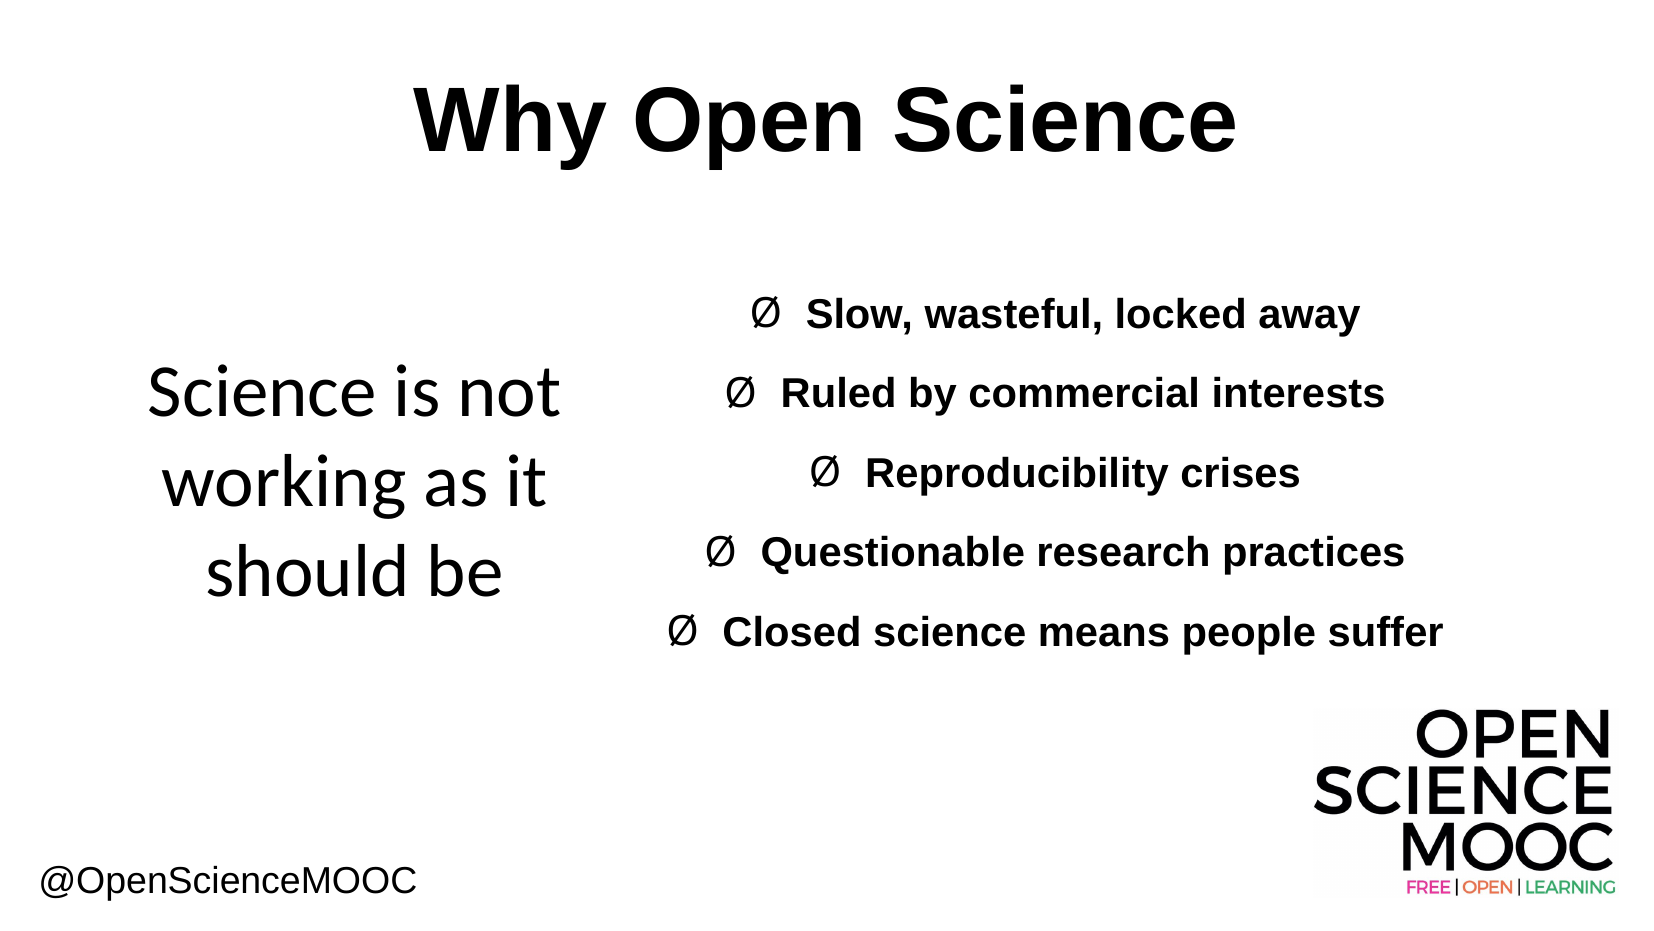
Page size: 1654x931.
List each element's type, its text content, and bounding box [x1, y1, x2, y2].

list Slow, wasteful, locked away Ruled by commercial interests Reproducibility crises Questionable research practices Closed science means people suffer [311, 286, 1654, 826]
text_box Science is not working as it should be [86, 334, 624, 622]
text_box @OpenScienceMOOC [23, 852, 444, 910]
title Why Open Science [82, 37, 1571, 193]
picture [1313, 708, 1619, 898]
